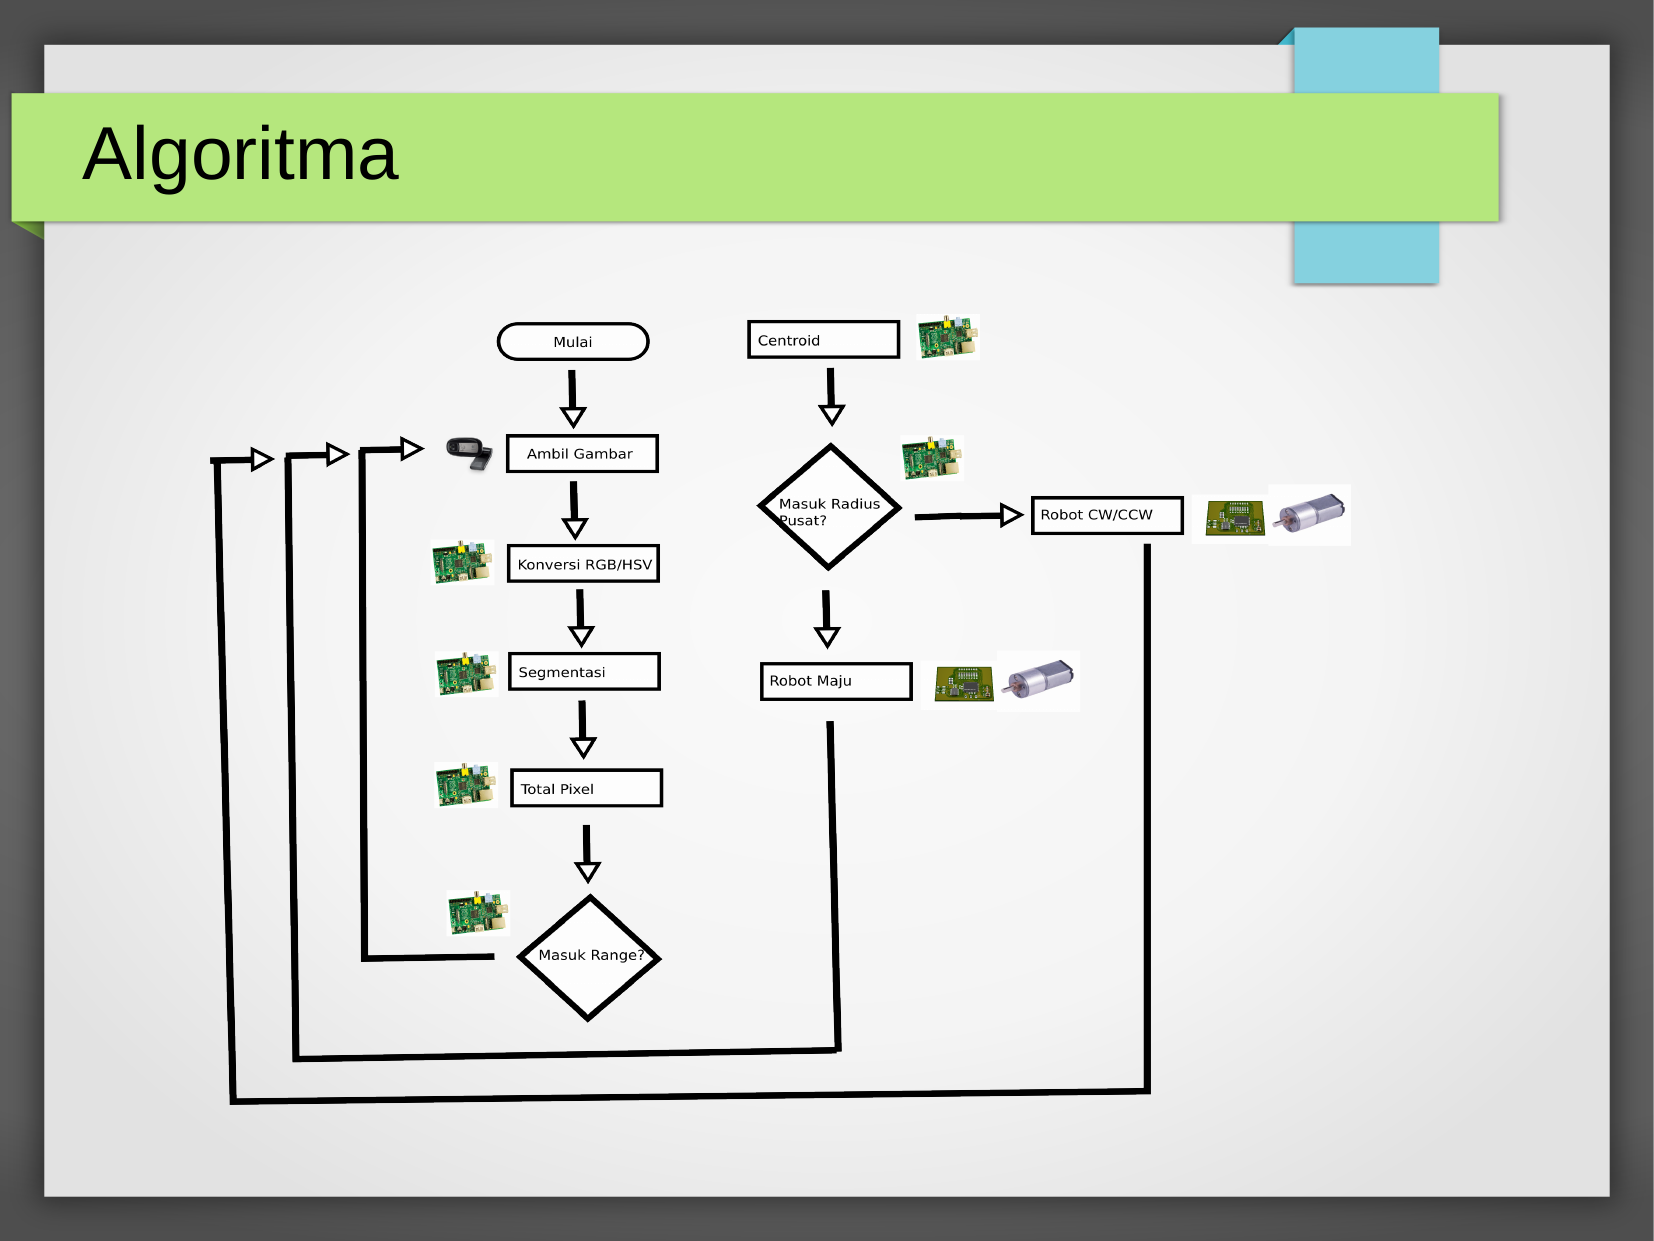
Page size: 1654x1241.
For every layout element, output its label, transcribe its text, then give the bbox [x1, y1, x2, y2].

picture [0, 0, 1654, 1241]
title Algoritma [82, 94, 1264, 213]
